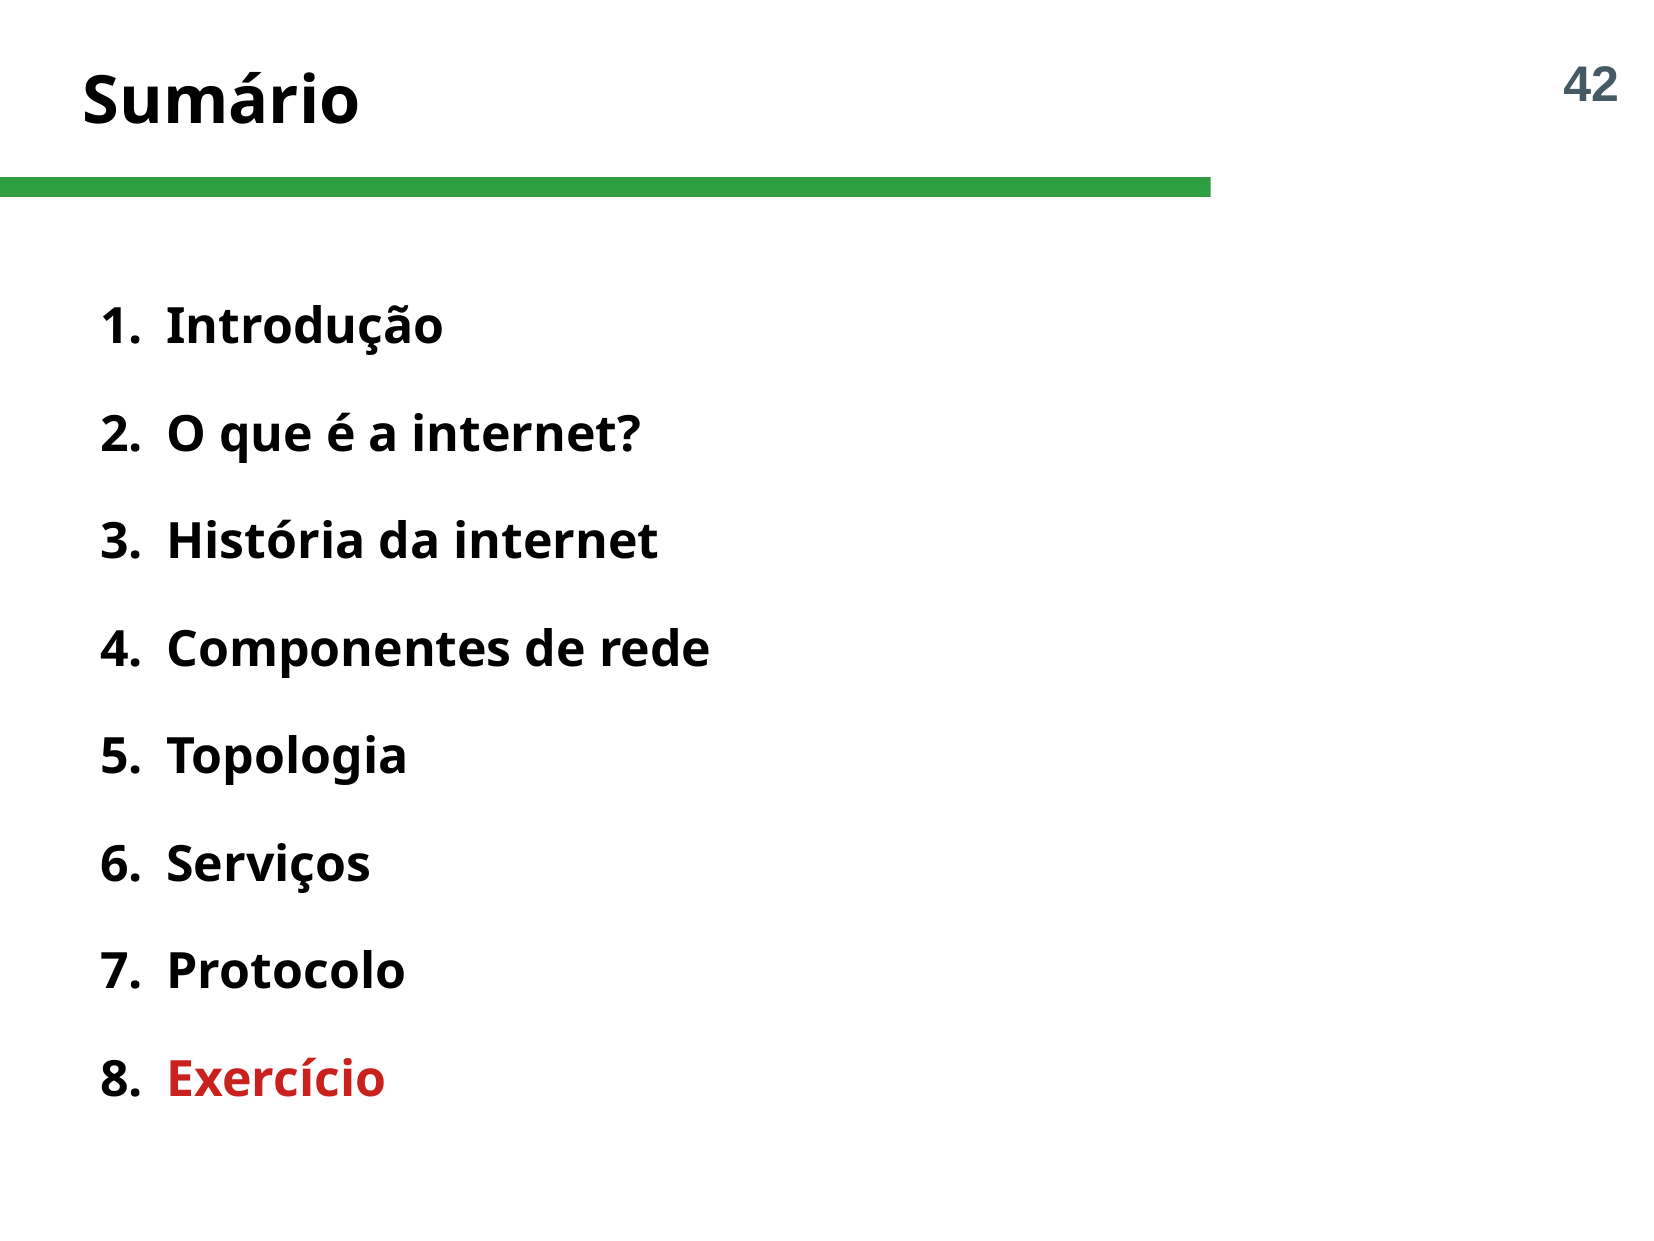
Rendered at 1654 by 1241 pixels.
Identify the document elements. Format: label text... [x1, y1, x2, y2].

list Introdução O que é a internet? História da internet Componentes de rede Topologia Serviços Protocolo Exercício [82, 290, 1571, 1032]
title Sumário [82, 0, 1152, 202]
